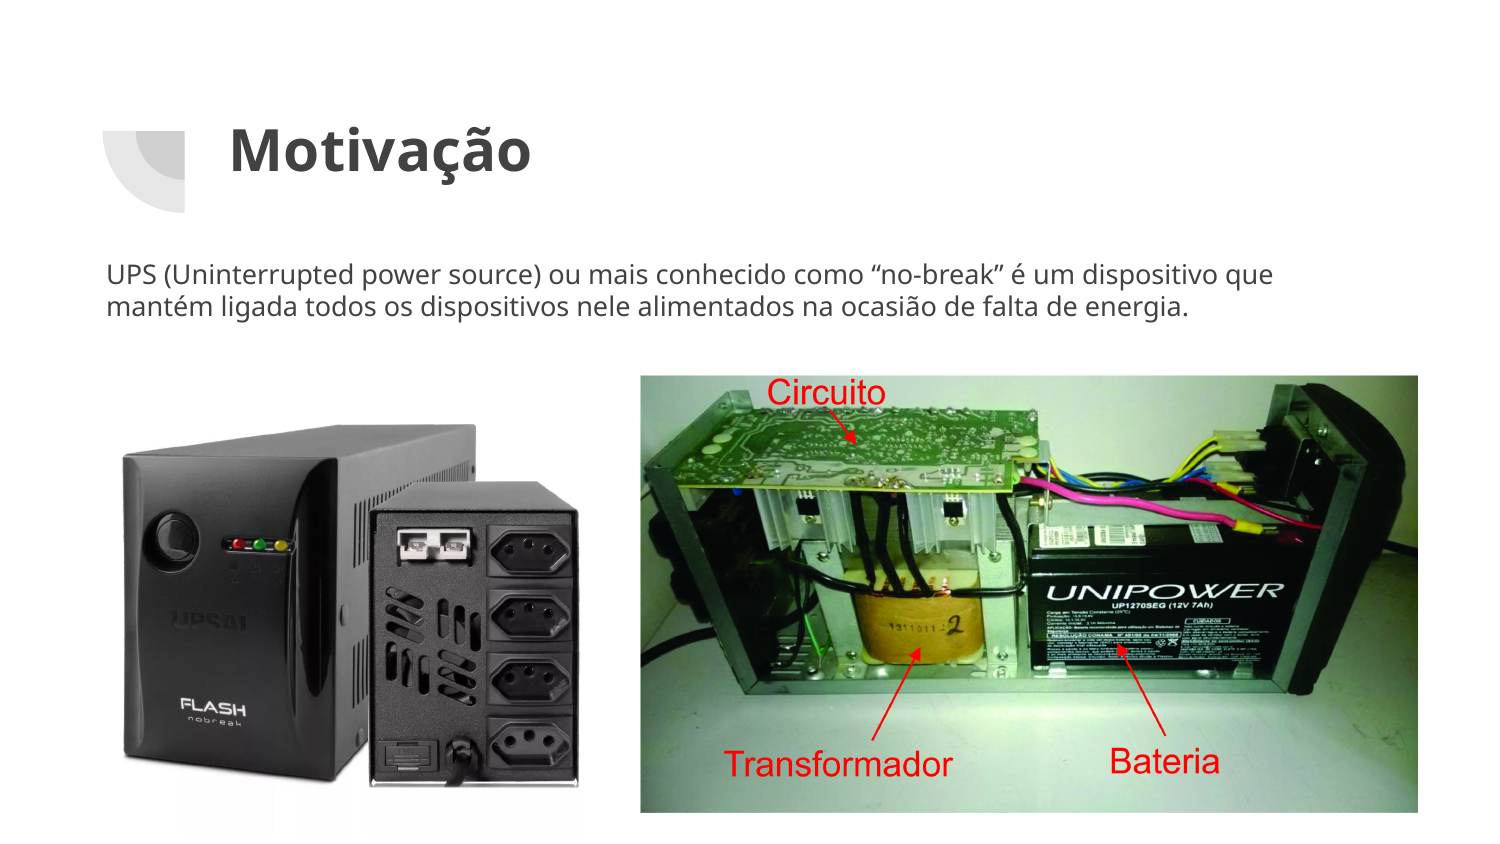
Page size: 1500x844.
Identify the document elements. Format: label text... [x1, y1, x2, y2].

picture [640, 375, 1418, 814]
title Motivação [213, 98, 1368, 242]
list UPS (Uninterrupted power source) ou mais conhecido como “no-break” é um dispositivo que mantém ligada todos os dispositivos nele alimentados na ocasião de falta de energia. [91, 242, 1368, 343]
picture [113, 355, 592, 834]
